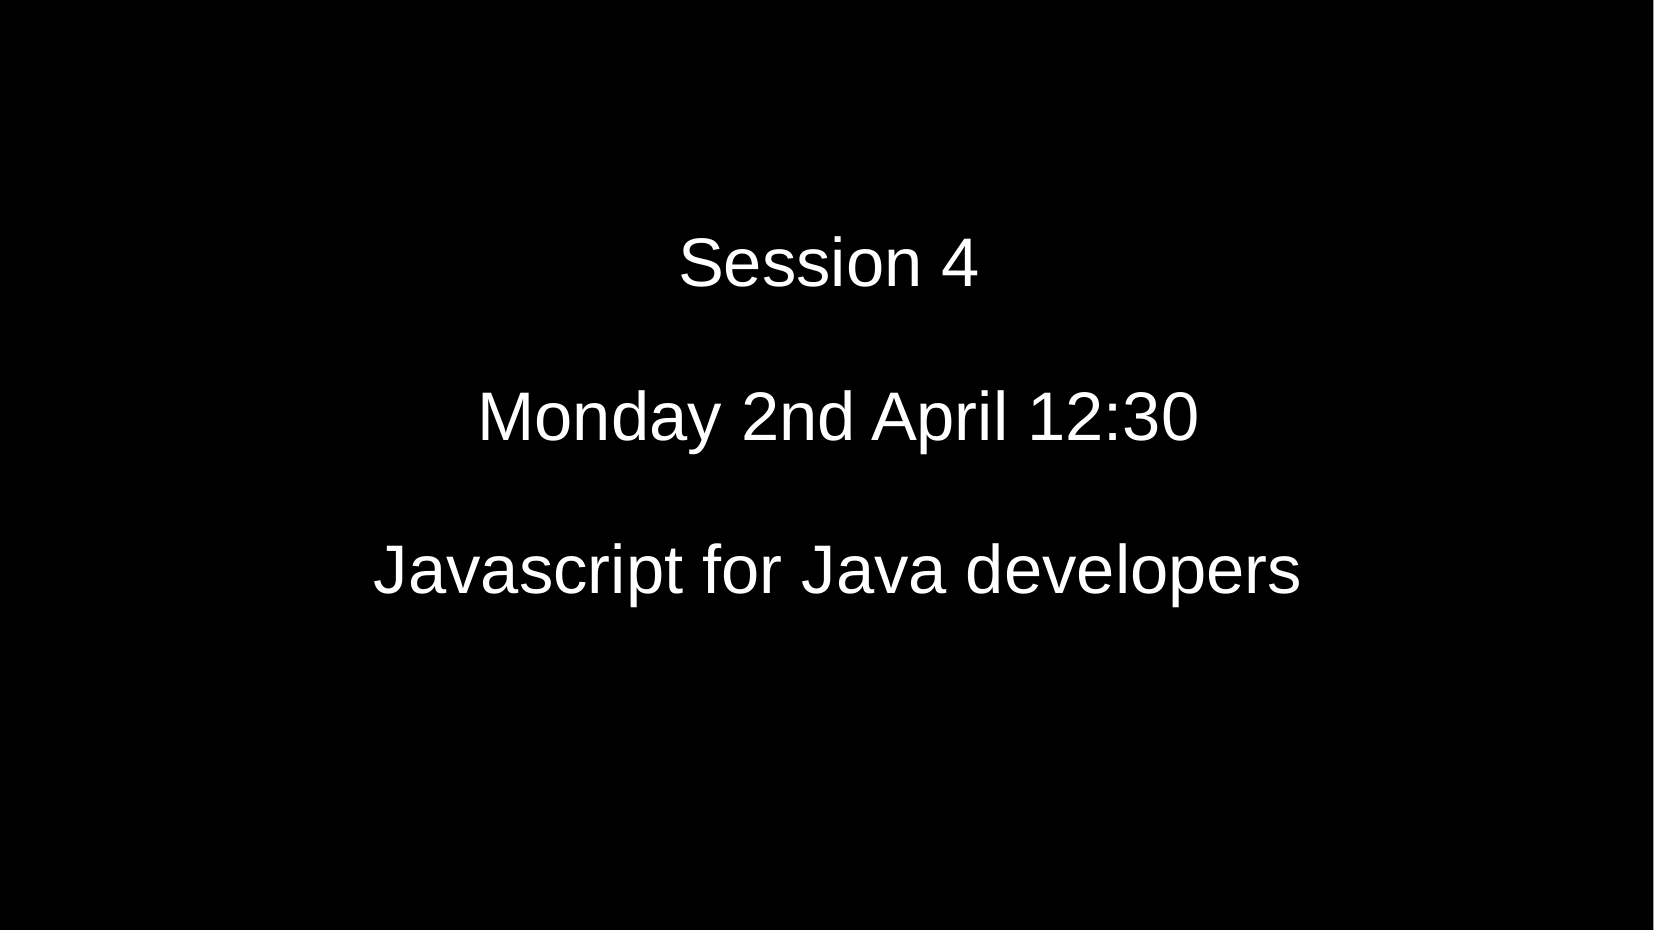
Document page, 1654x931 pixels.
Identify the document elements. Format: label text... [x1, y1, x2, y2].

title Session 4 Monday 2nd April 12:30 Javascript for Java developers [94, 224, 1583, 609]
